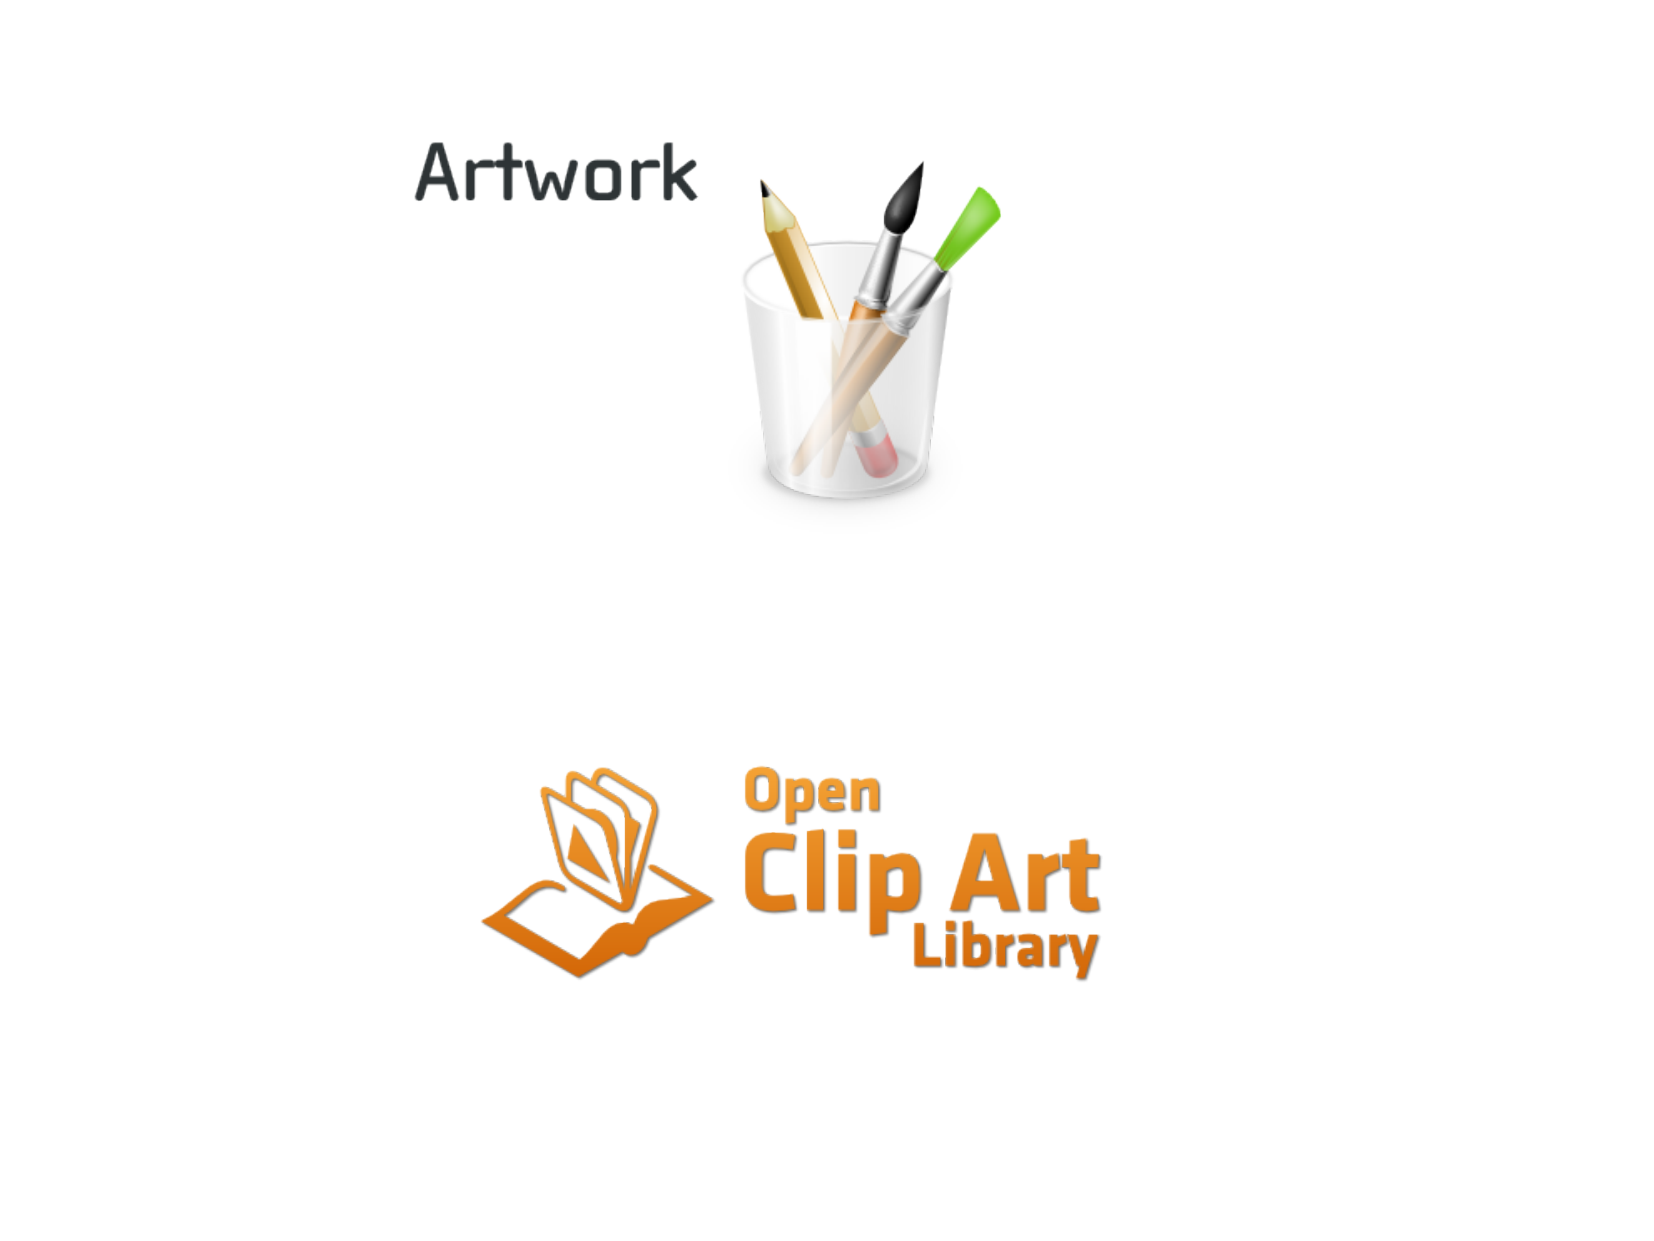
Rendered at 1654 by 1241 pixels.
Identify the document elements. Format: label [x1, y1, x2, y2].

picture [353, 49, 1021, 550]
picture [458, 624, 1126, 1126]
